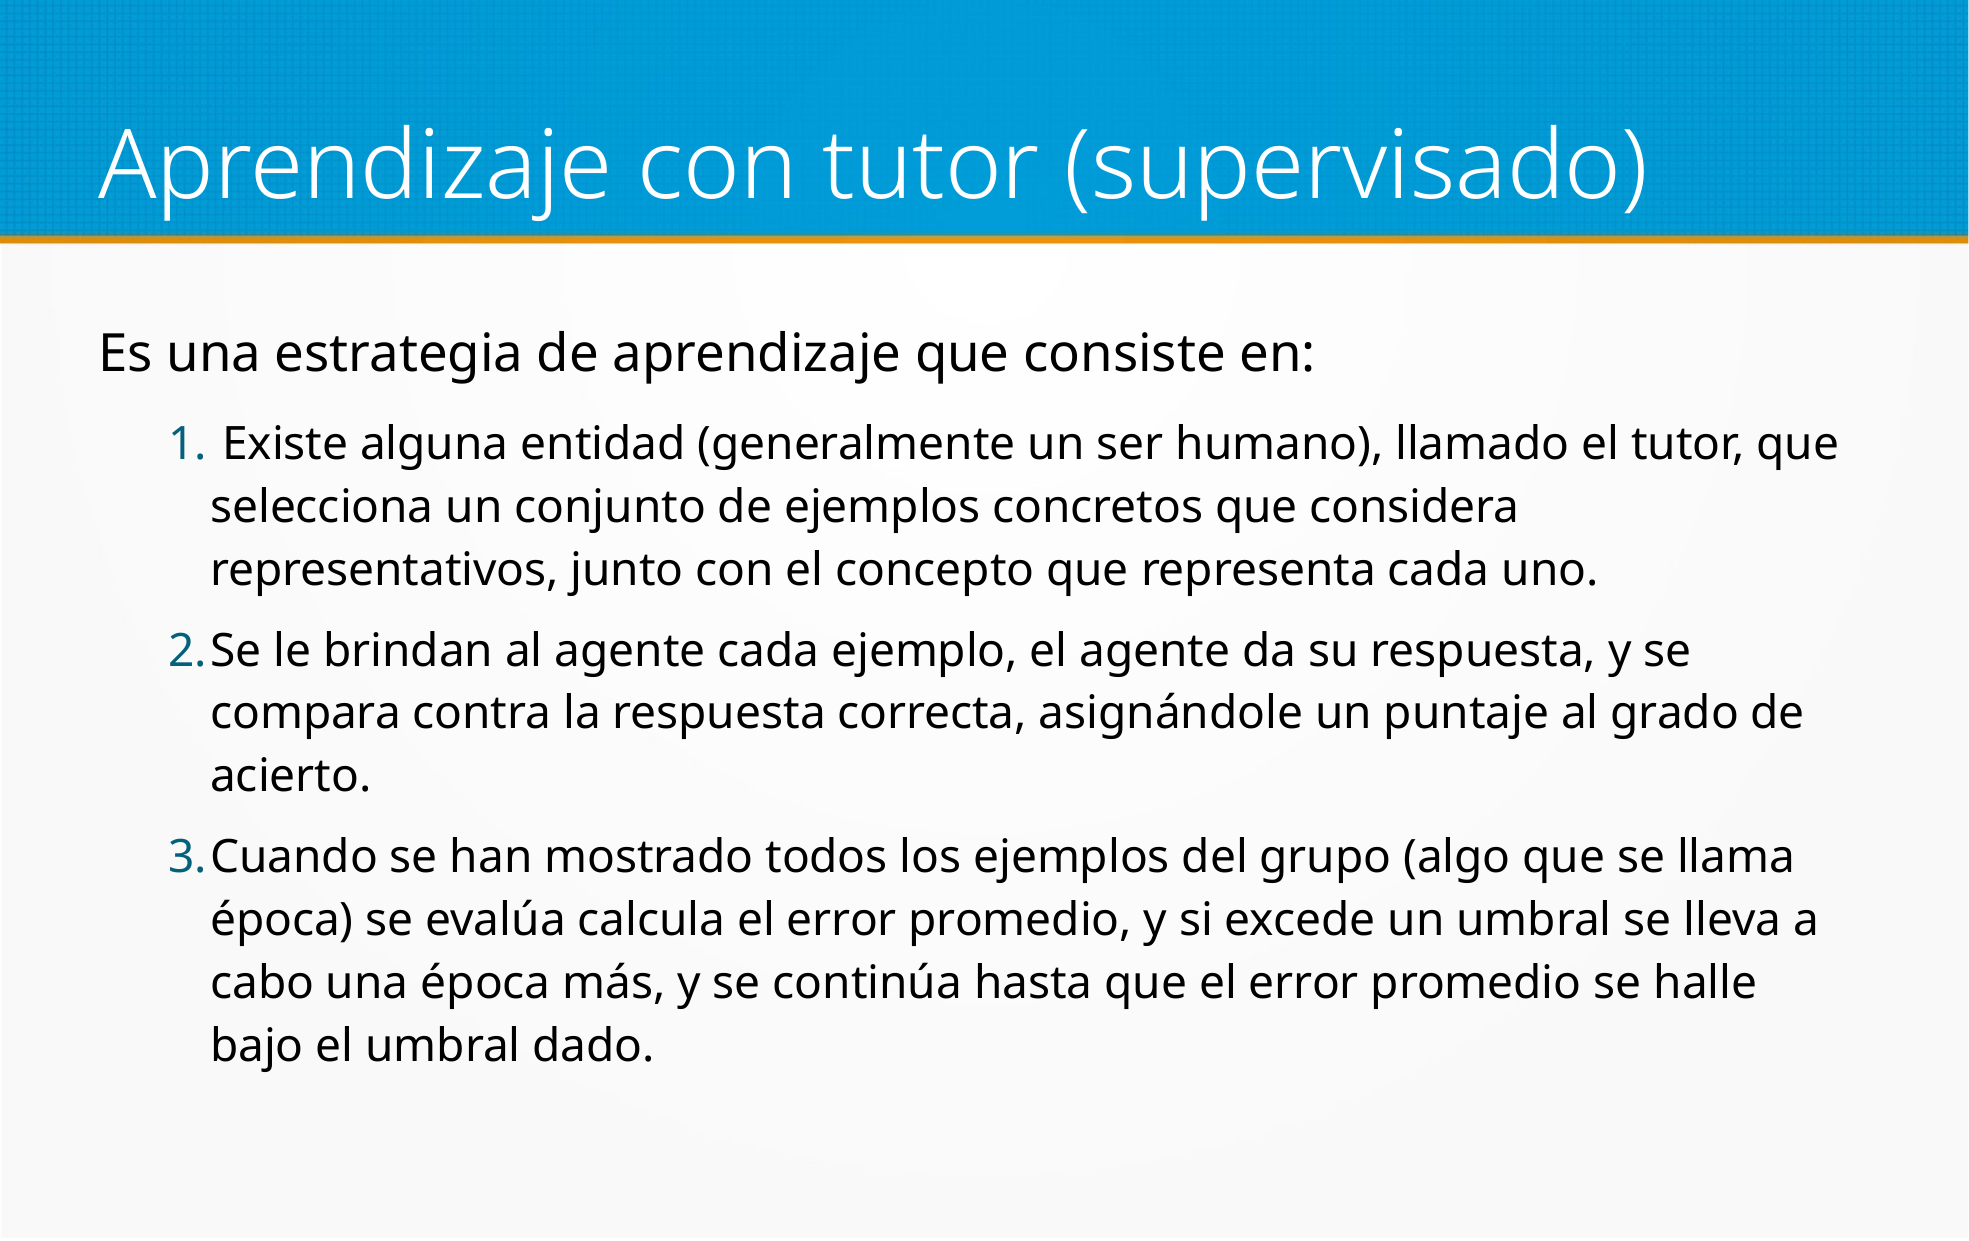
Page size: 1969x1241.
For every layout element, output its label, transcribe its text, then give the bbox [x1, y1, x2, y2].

list Es una estrategia de aprendizaje que consiste en: Existe alguna entidad (generalmente un ser humano), llamado el tutor, que selecciona un conjunto de ejemplos concretos que considera representativos, junto con el concepto que representa cada uno. Se le brindan al agente cada ejemplo, el agente da su respuesta, y se compara contra la respuesta correcta, asignándole un puntaje al grado de acierto. Cuando se han mostrado todos los ejemplos del grupo (algo que se llama época) se evalúa calcula el error promedio, y si excede un umbral se lleva a cabo una época más, y se continúa hasta que el error promedio se halle bajo el umbral dado. [98, 315, 1861, 1081]
picture [0, 233, 1969, 1241]
title Aprendizaje con tutor (supervisado) [98, 19, 1870, 227]
